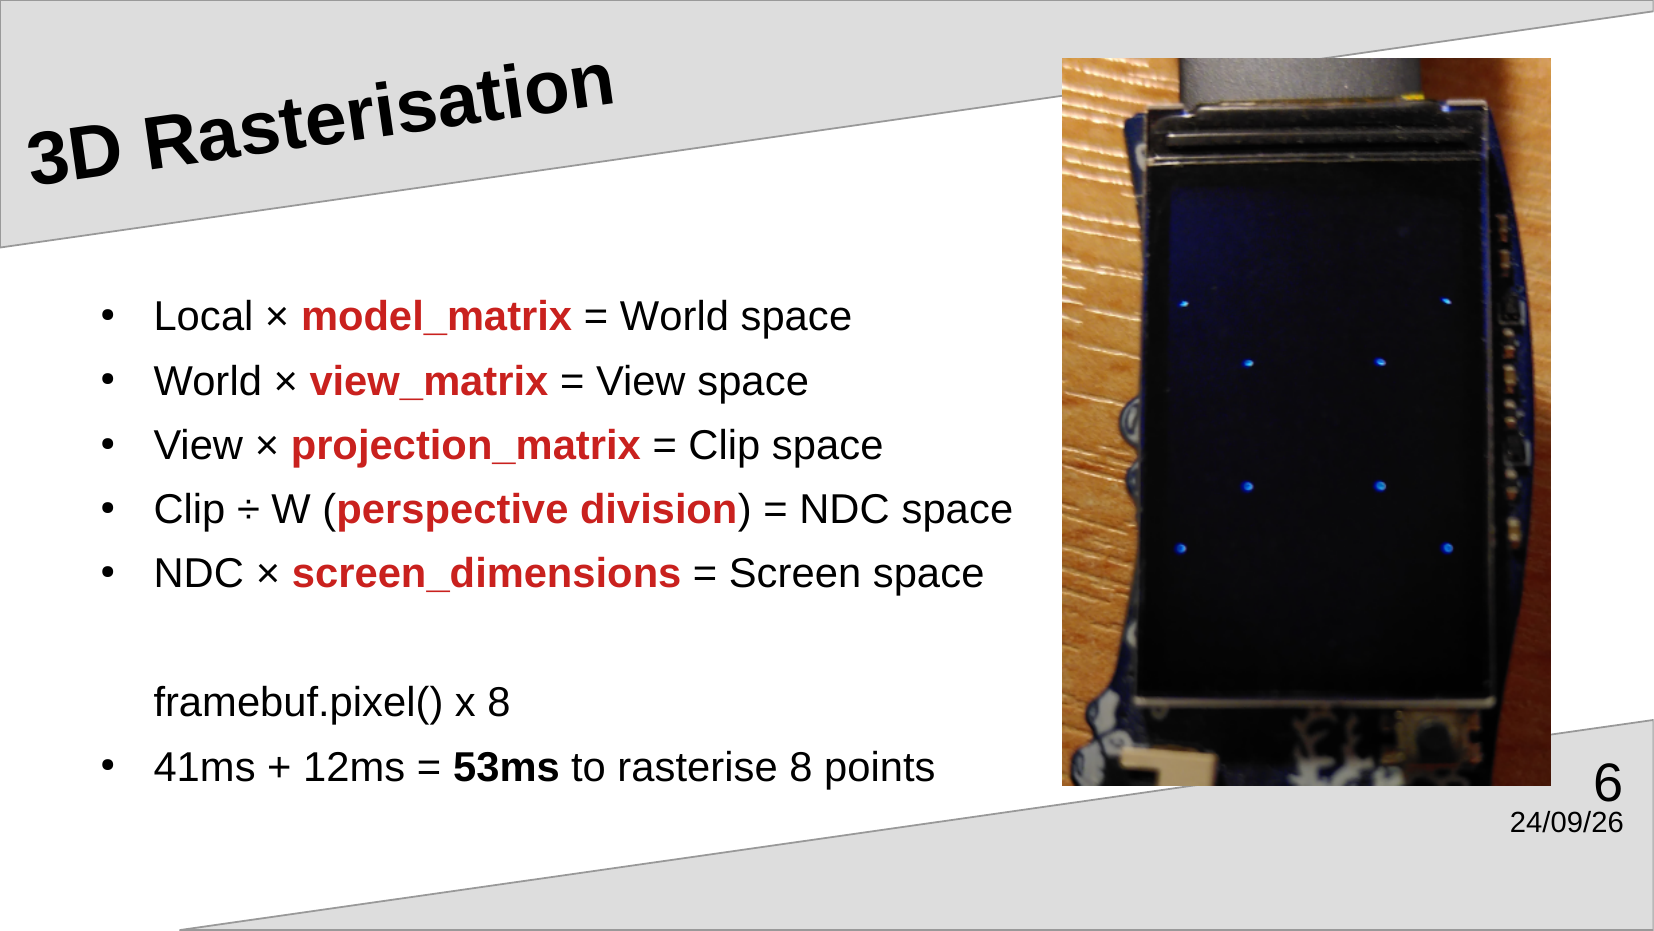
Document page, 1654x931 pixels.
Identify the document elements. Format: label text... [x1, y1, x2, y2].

picture [1062, 58, 1551, 786]
title 3D Rasterisation [16, 0, 1501, 239]
list Local × model_matrix = World space World × view_matrix = View space View × projection_matrix = Clip space Clip ÷ W (perspective division) = NDC space NDC × screen_dimensions = Screen space framebuf.pixel() x 8 41ms + 12ms = 53ms to rasterise 8 points [82, 292, 1538, 833]
